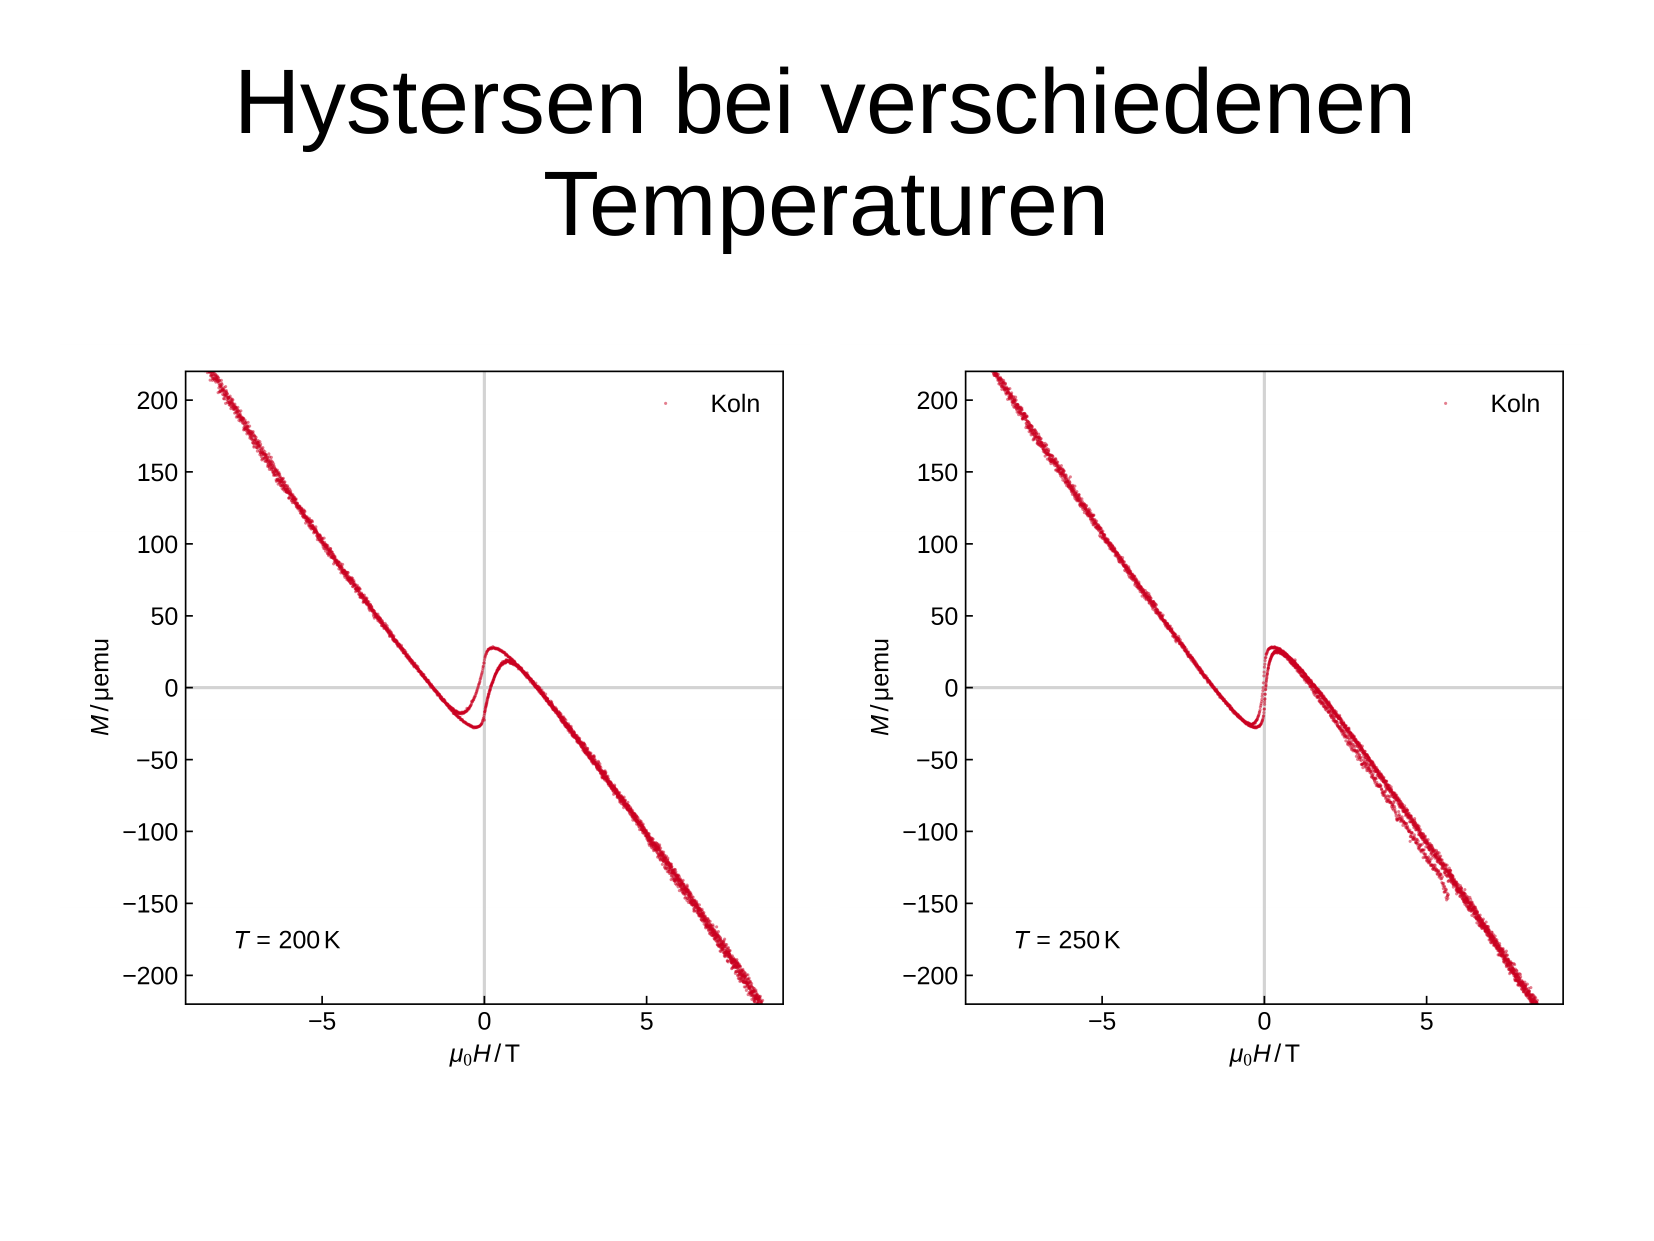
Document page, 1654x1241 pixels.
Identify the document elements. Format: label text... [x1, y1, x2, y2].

picture [840, 344, 1590, 1095]
picture [60, 344, 810, 1095]
title Hystersen bei verschiedenen Temperaturen [82, 49, 1571, 257]
